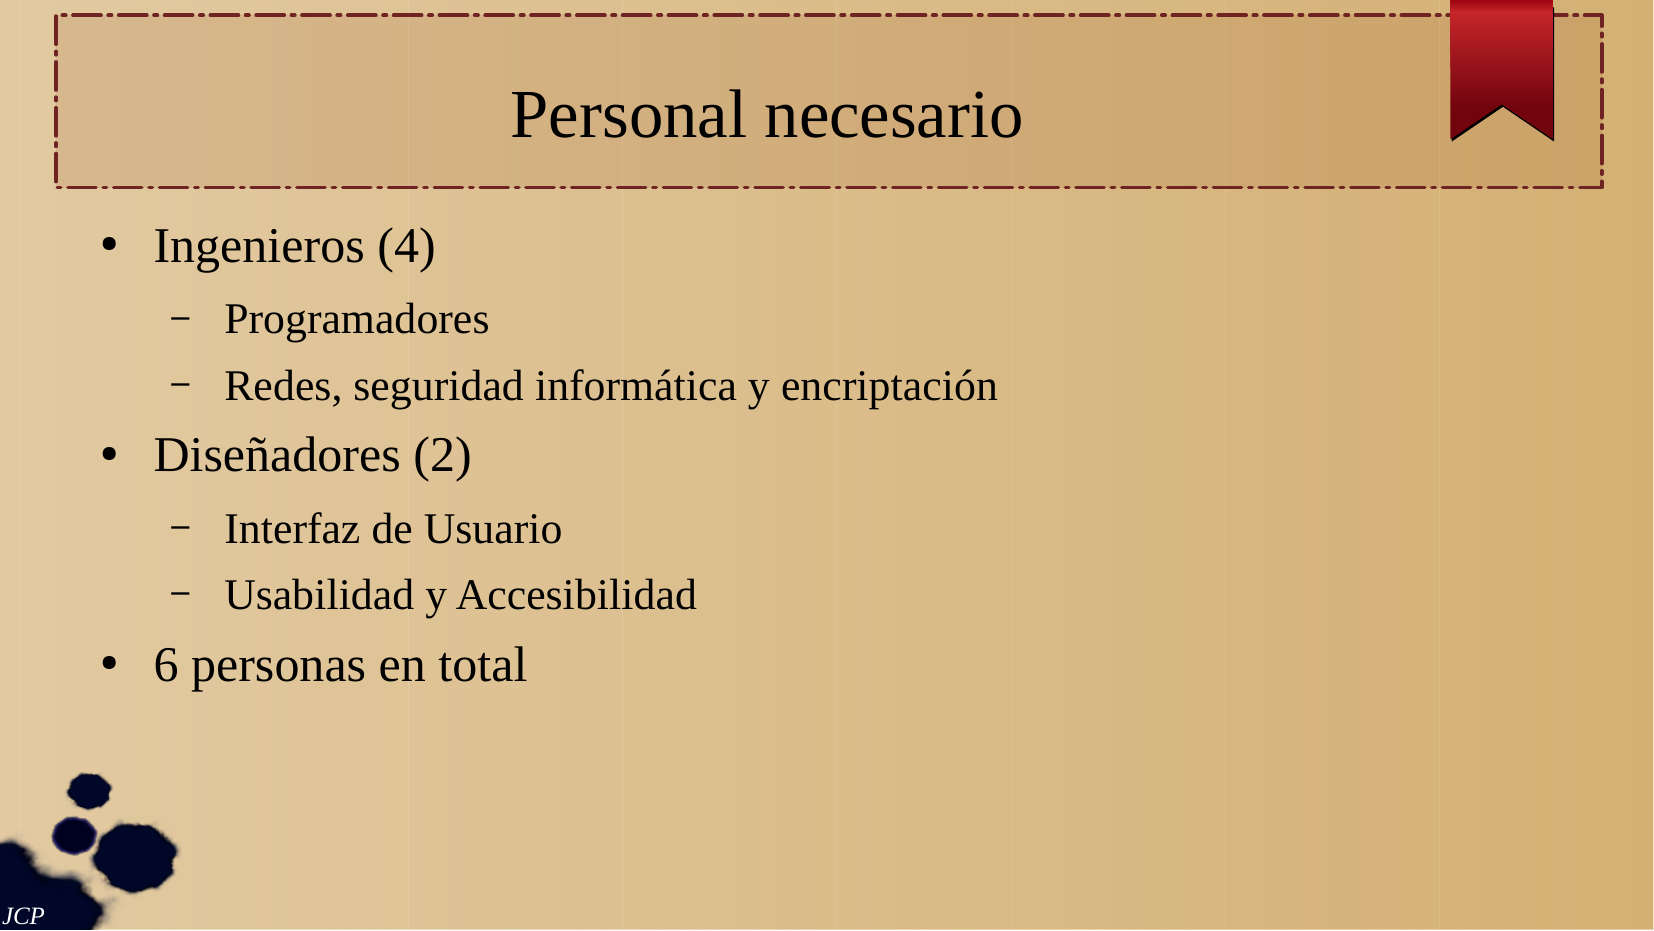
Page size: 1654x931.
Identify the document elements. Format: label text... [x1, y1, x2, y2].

title JCP [0, 902, 48, 931]
title Personal necesario [82, 37, 1453, 193]
list Ingenieros (4) Programadores Redes, seguridad informática y encriptación Diseñadores (2) Interfaz de Usuario Usabilidad y Accesibilidad 6 personas en total [82, 217, 1538, 758]
